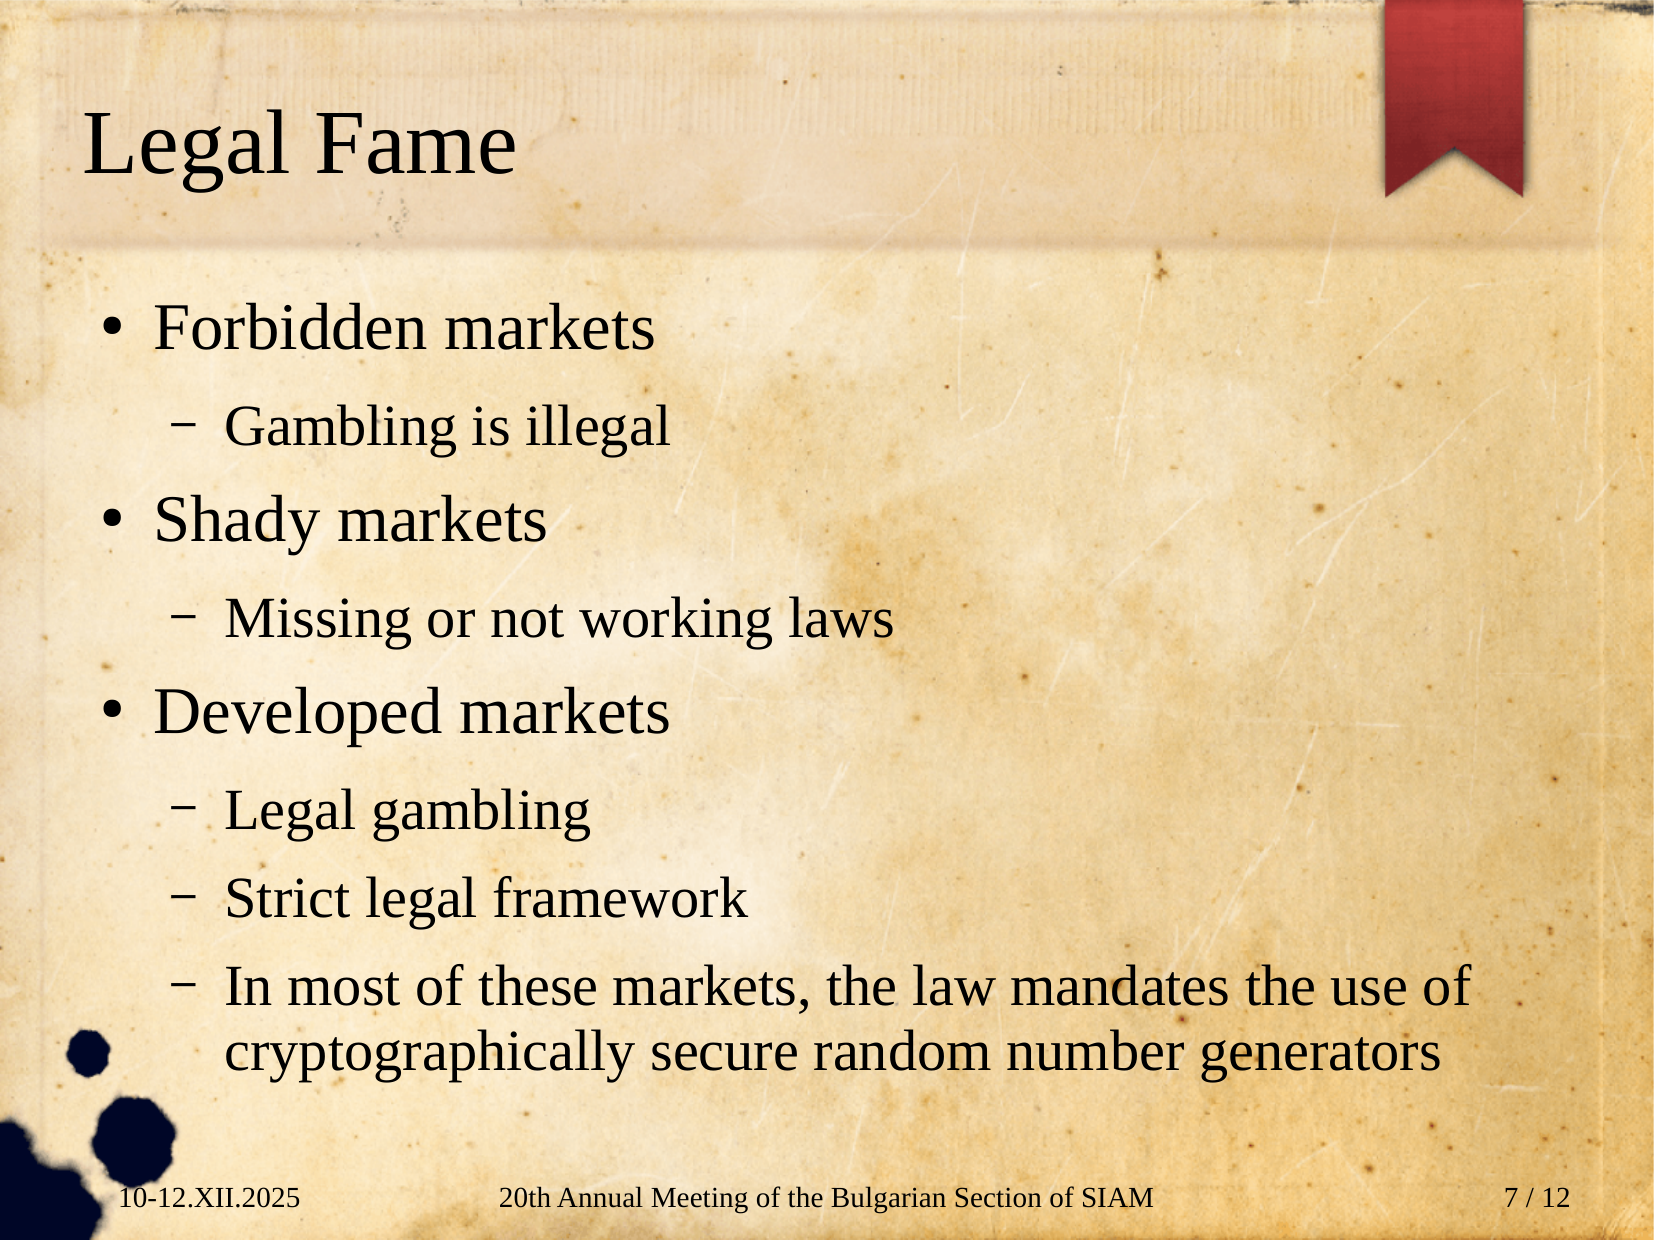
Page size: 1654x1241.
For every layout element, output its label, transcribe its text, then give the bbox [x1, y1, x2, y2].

picture [0, 0, 1654, 1240]
title Legal Fame [82, 49, 1347, 237]
list Forbidden markets Gambling is illegal Shady markets Missing or not working laws Developed markets Legal gambling Strict legal framework In most of these markets, the law mandates the use of cryptographically secure random number generators [82, 290, 1571, 1152]
